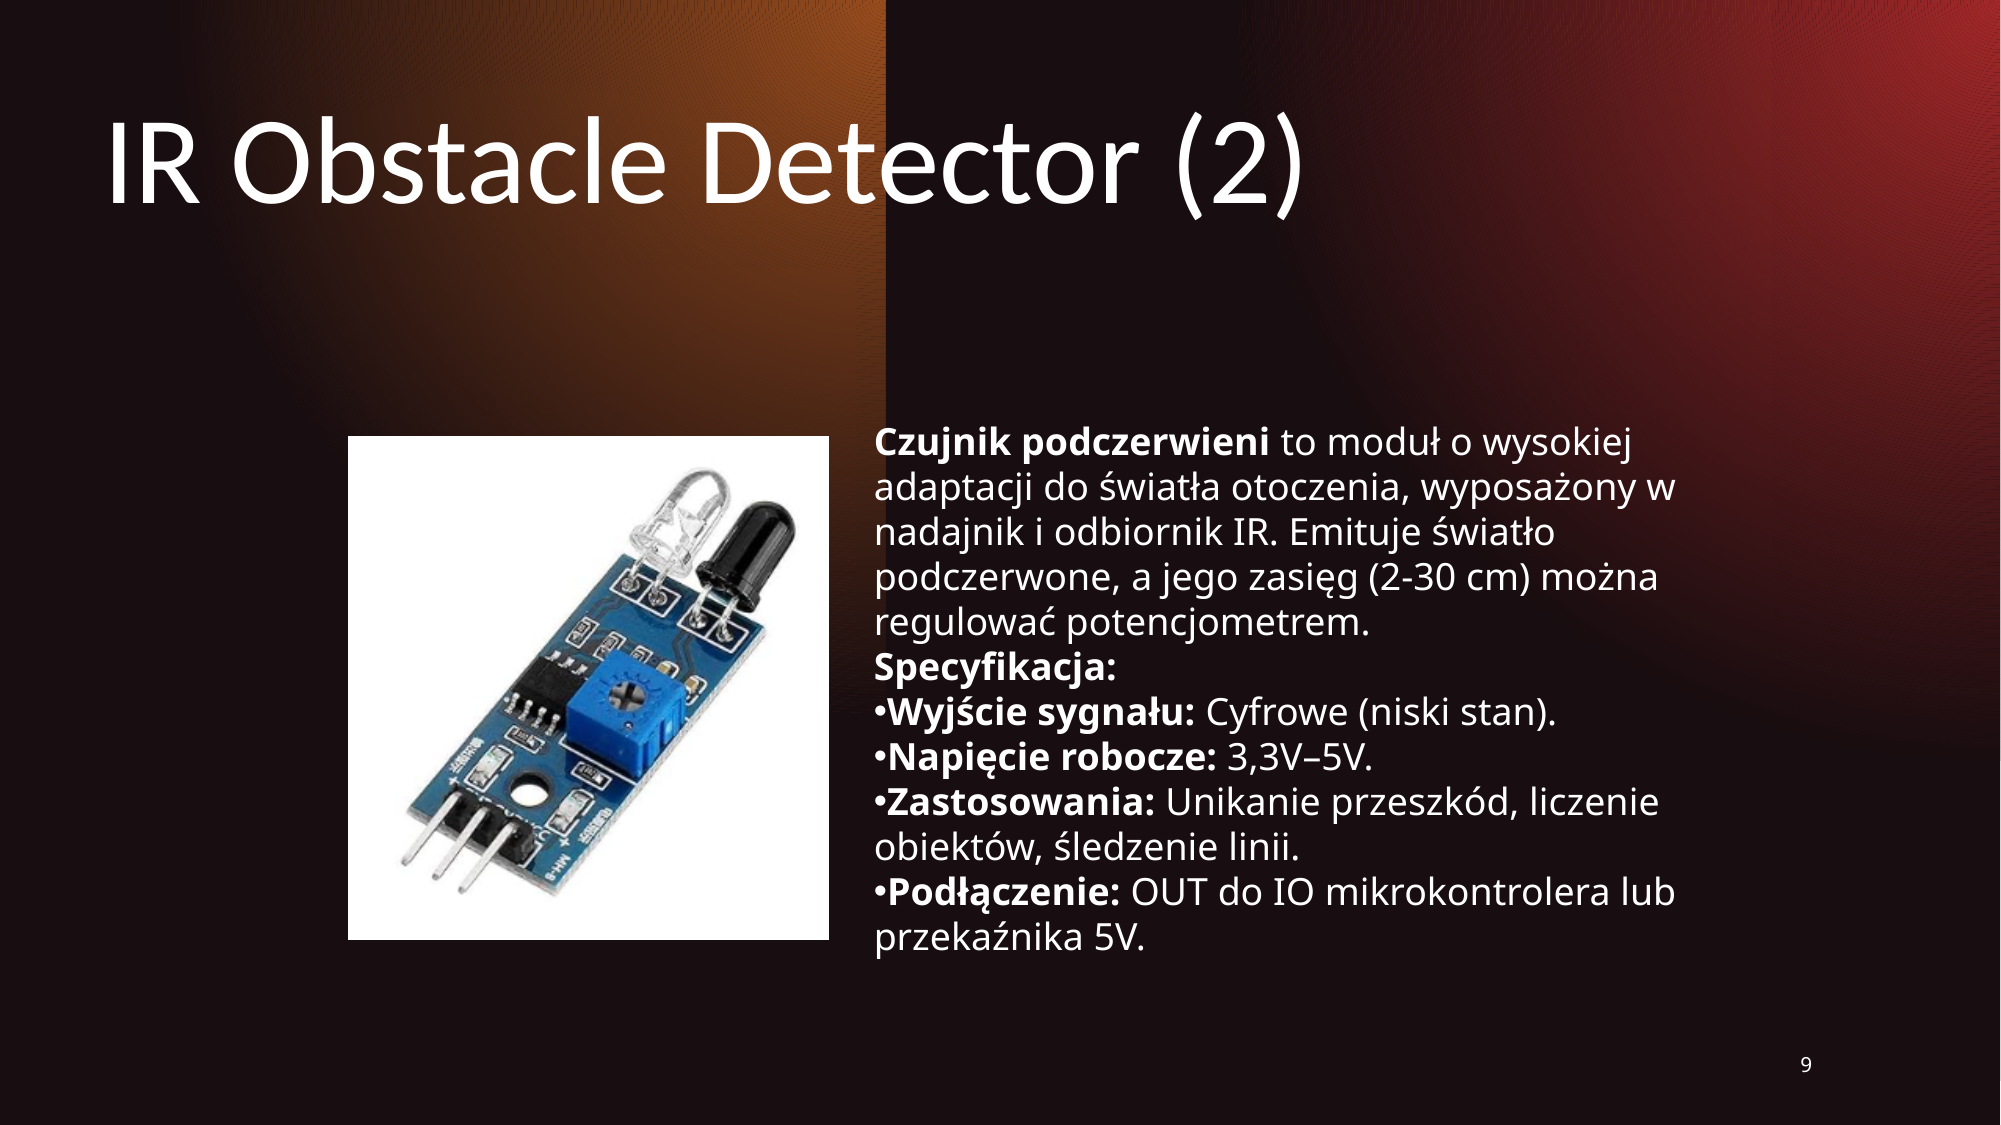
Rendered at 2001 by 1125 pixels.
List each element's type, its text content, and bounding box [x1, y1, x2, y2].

text_box Czujnik podczerwieni to moduł o wysokiej adaptacji do światła otoczenia, wyposażony w nadajnik i odbiornik IR. Emituje światło podczerwone, a jego zasięg (2-30 cm) można regulować potencjometrem. Specyfikacja: Wyjście sygnału: Cyfrowe (niski stan). Napięcie robocze: 3,3V–5V. Zastosowania: Unikanie przeszkód, liczenie obiektów, śledzenie linii. Podłączenie: OUT do IO mikrokontrolera lub przekaźnika 5V. [858, 410, 1786, 971]
picture [348, 436, 829, 940]
title IR Obstacle Detector (2) [88, 88, 1910, 386]
text_box [1785, 1035, 1910, 1096]
